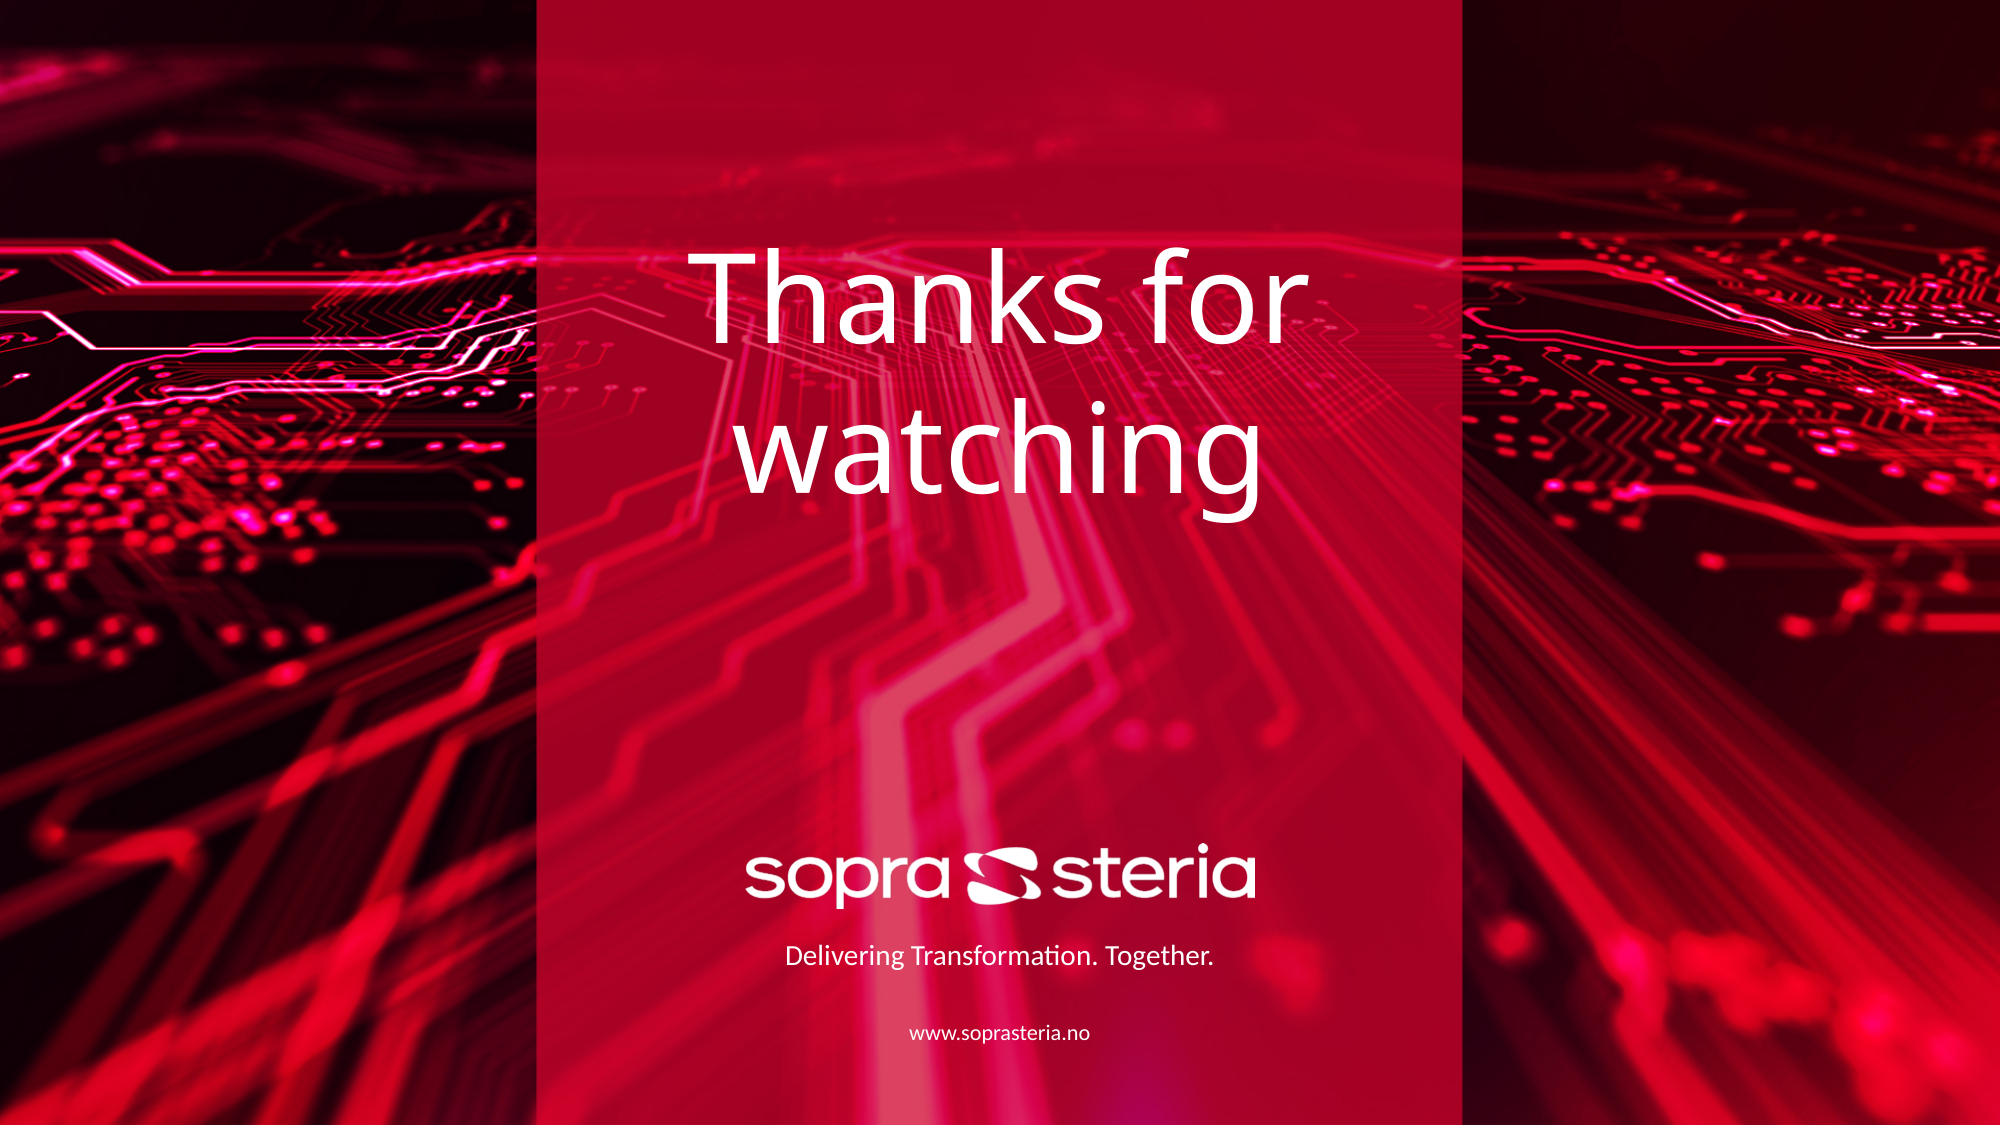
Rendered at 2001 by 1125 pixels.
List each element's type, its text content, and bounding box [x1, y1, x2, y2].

text_box www.soprasteria.no [819, 1017, 1180, 1045]
list Thanks for watching [615, 210, 1385, 660]
picture [0, 0, 2000, 1125]
